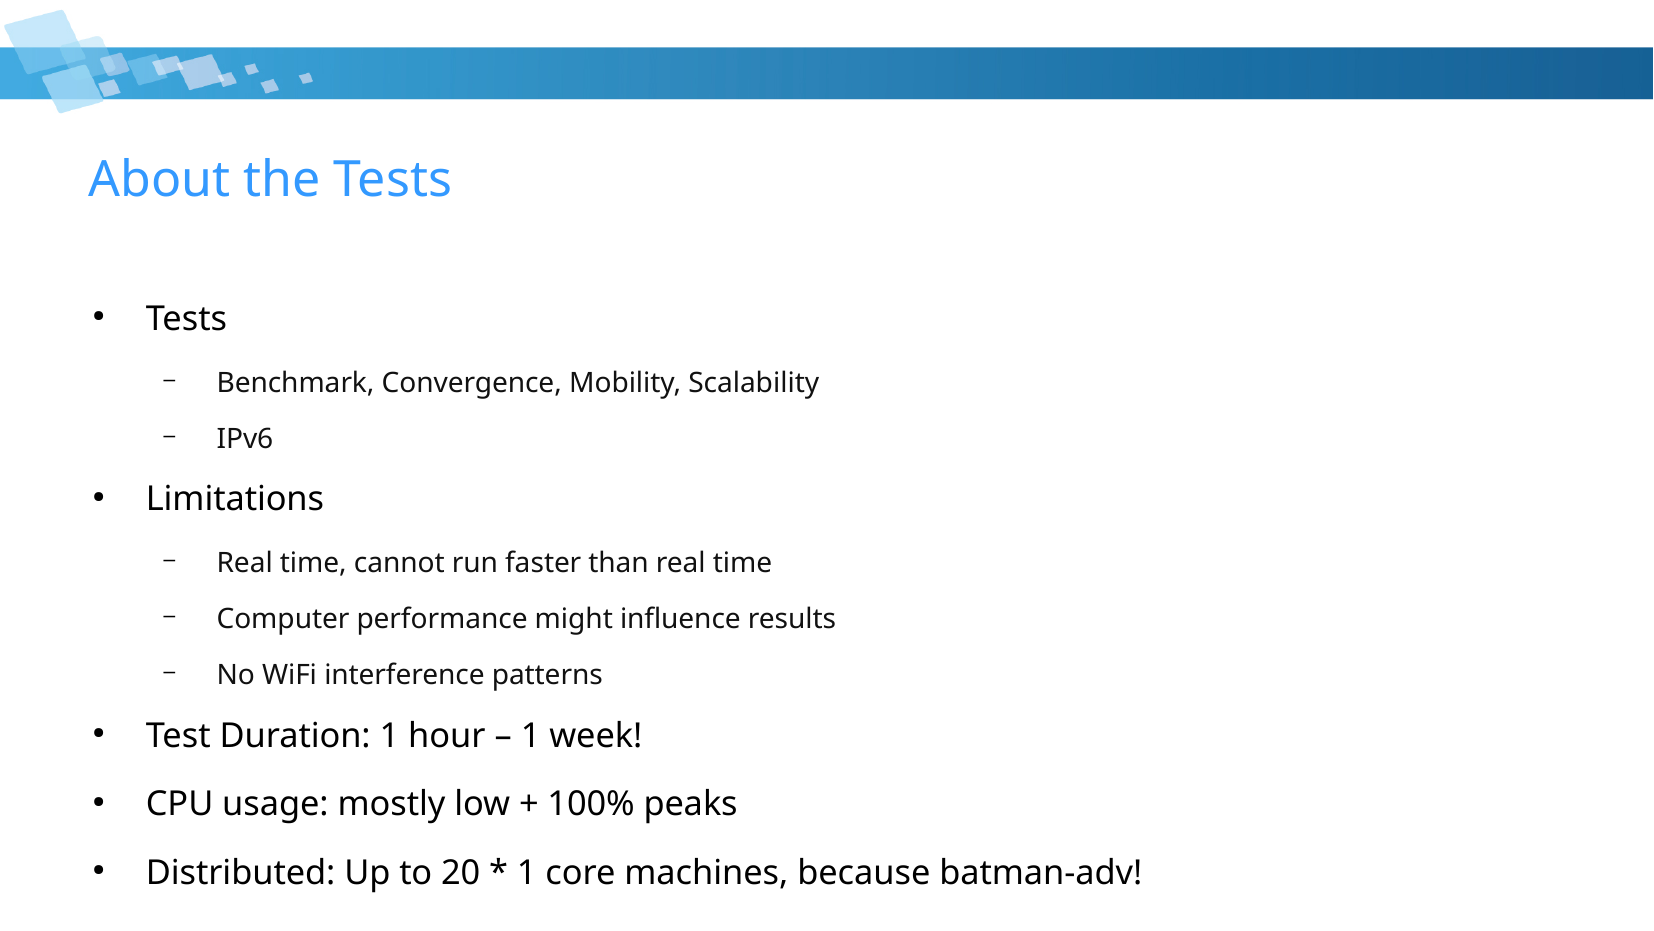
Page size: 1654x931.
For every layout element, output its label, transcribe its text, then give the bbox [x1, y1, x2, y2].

picture [0, 0, 1653, 929]
title About the Tests [88, 99, 1577, 255]
list Tests Benchmark, Convergence, Mobility, Scalability IPv6 Limitations Real time, cannot run faster than real time Computer performance might influence results No WiFi interference patterns Test Duration: 1 hour – 1 week! CPU usage: mostly low + 100% peaks Distributed: Up to 20 * 1 core machines, because batman-adv! [75, 225, 1564, 845]
